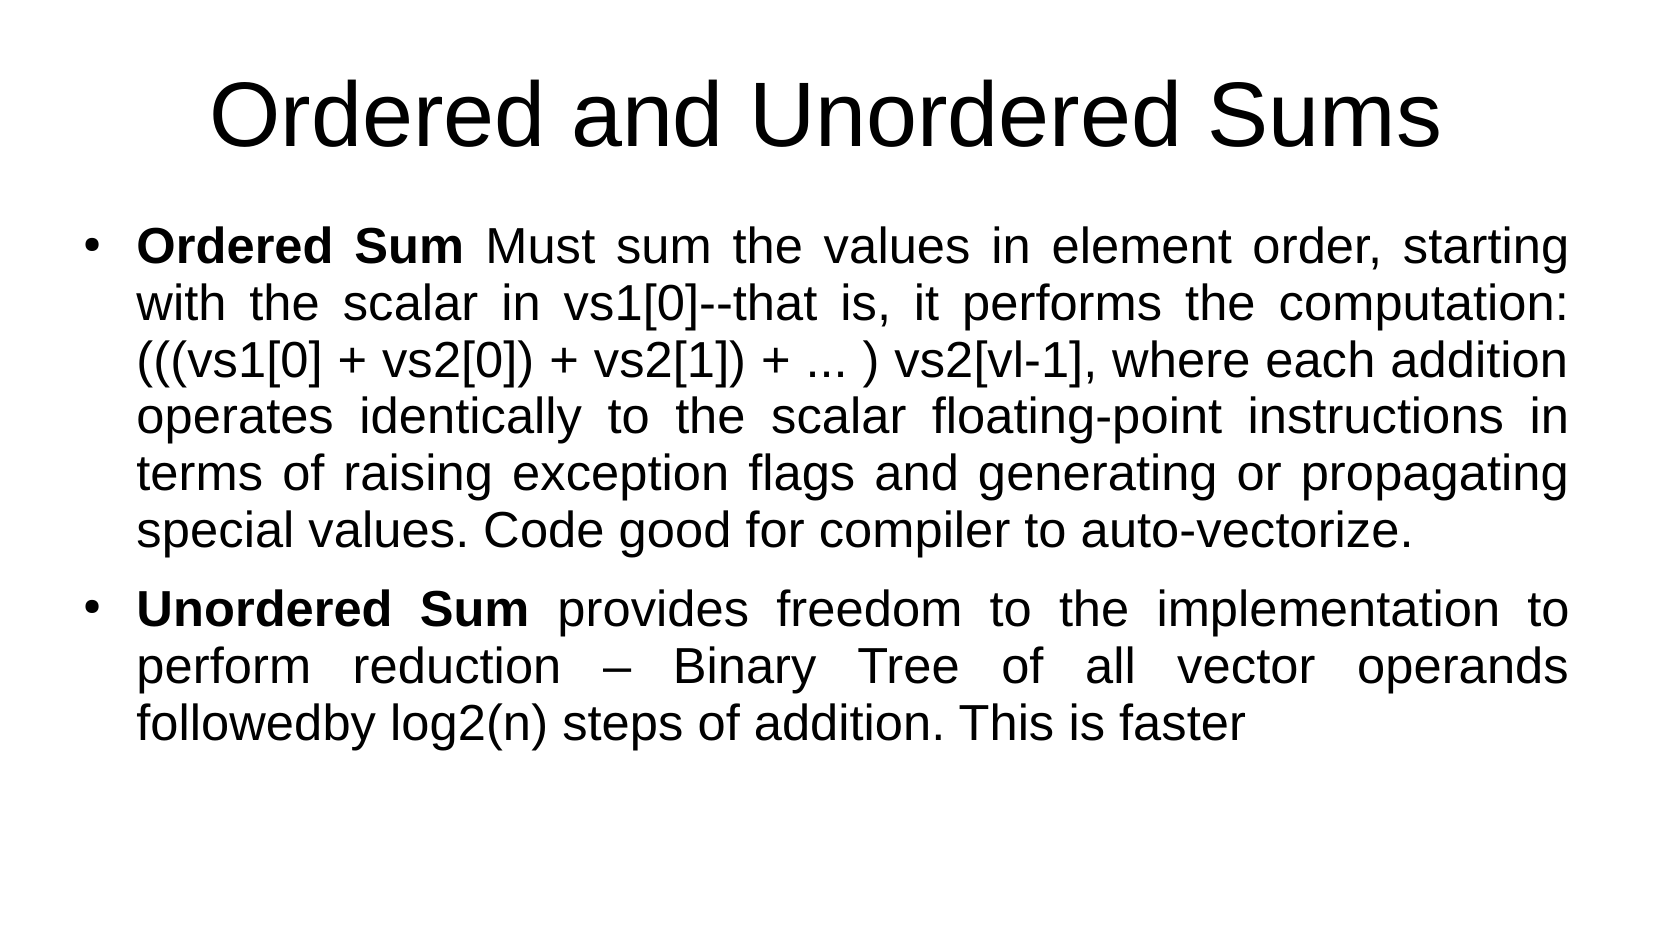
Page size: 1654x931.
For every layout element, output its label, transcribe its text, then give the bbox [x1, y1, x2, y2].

list Ordered Sum Must sum the values in element order, starting with the scalar in vs1[0]--that is, it performs the computation: (((vs1[0] + vs2[0]) + vs2[1]) + ... ) vs2[vl-1], where each addition operates identically to the scalar floating-point instructions in terms of raising exception flags and generating or propagating special values. Code good for compiler to auto-vectorize. Unordered Sum provides freedom to the implementation to perform reduction – Binary Tree of all vector operands followedby log2(n) steps of addition. This is faster [82, 217, 1571, 758]
title Ordered and Unordered Sums [82, 37, 1571, 193]
